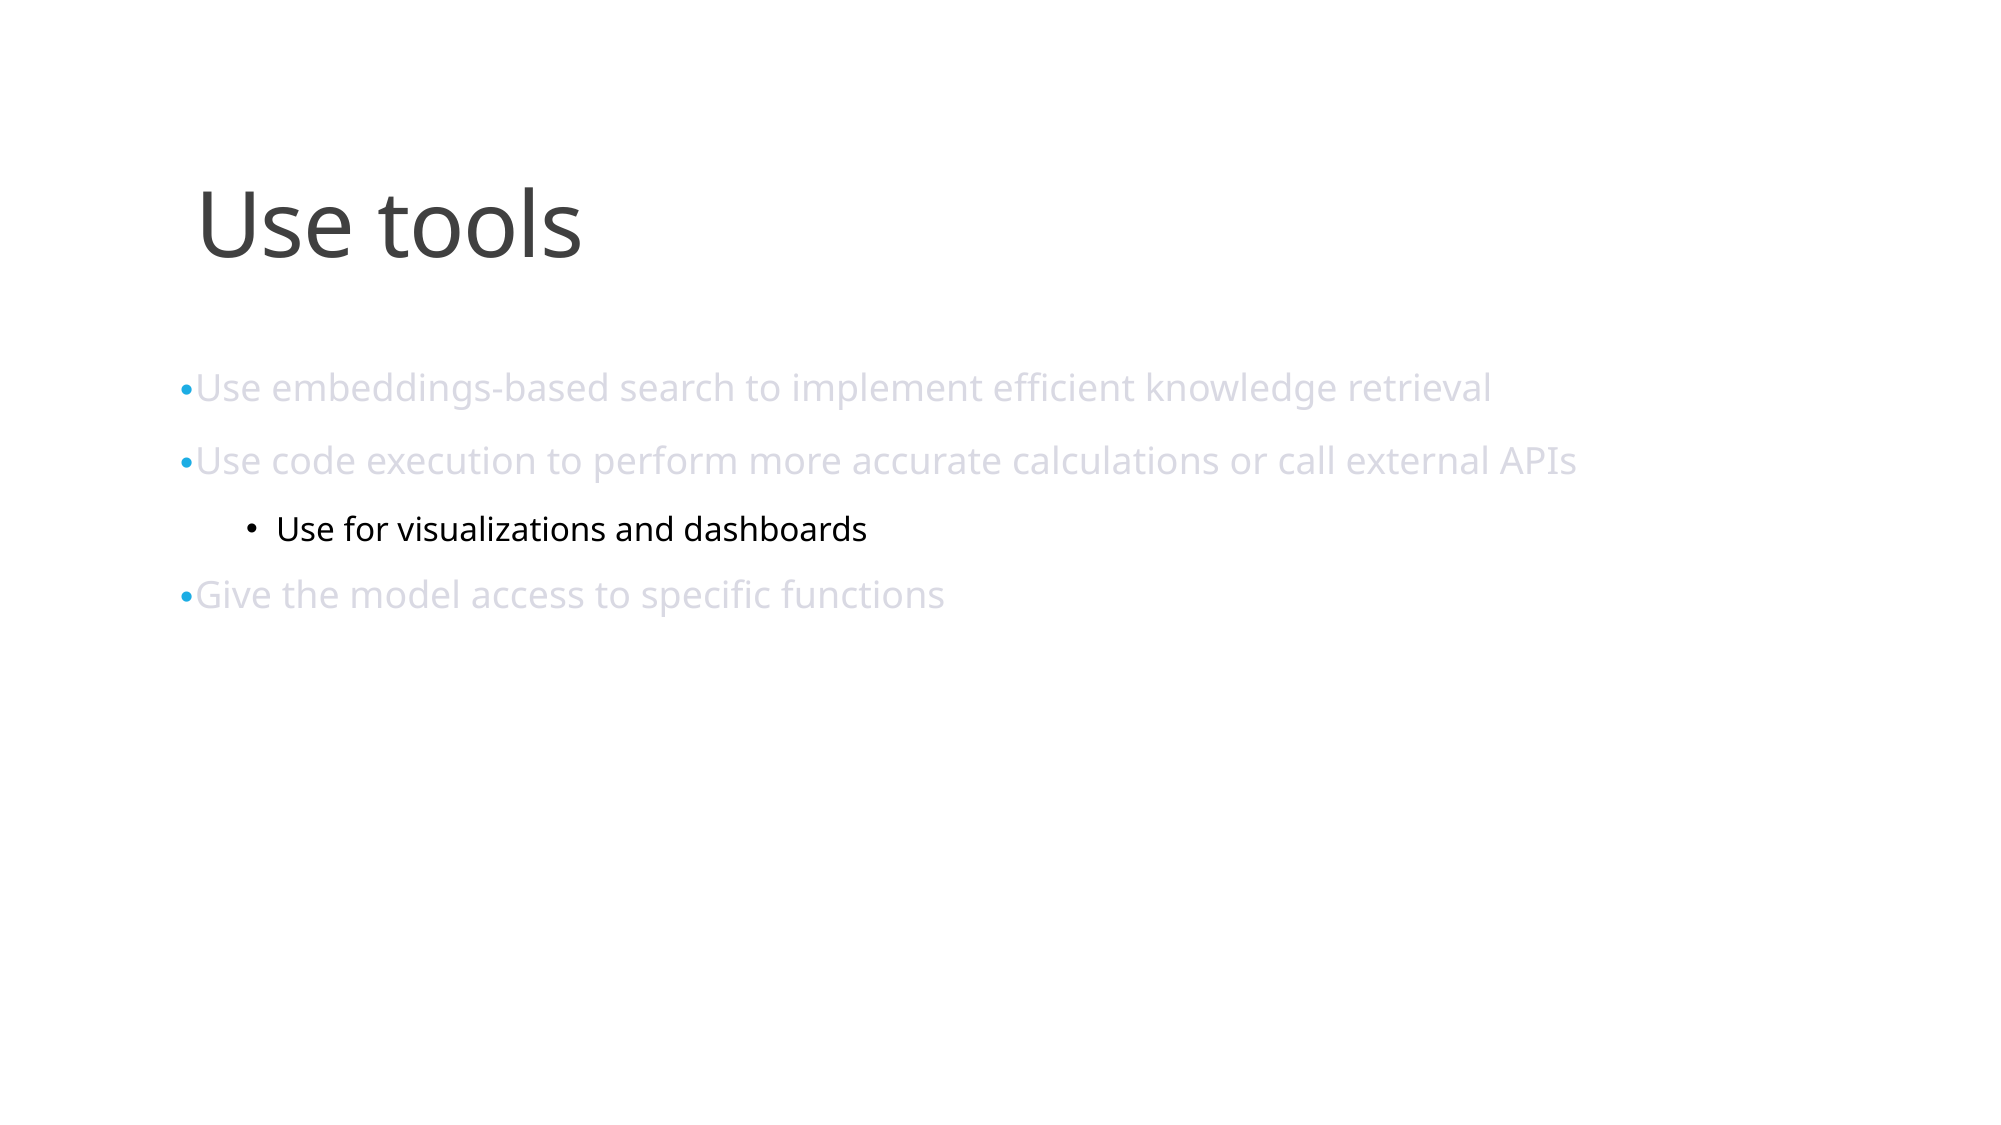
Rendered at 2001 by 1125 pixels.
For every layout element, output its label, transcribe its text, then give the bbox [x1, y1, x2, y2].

title Use tools [180, 47, 1831, 286]
list Use embeddings-based search to implement efficient knowledge retrieval Use code execution to perform more accurate calculations or call external APIs Use for visualizations and dashboards Give the model access to specific functions [180, 345, 1831, 963]
